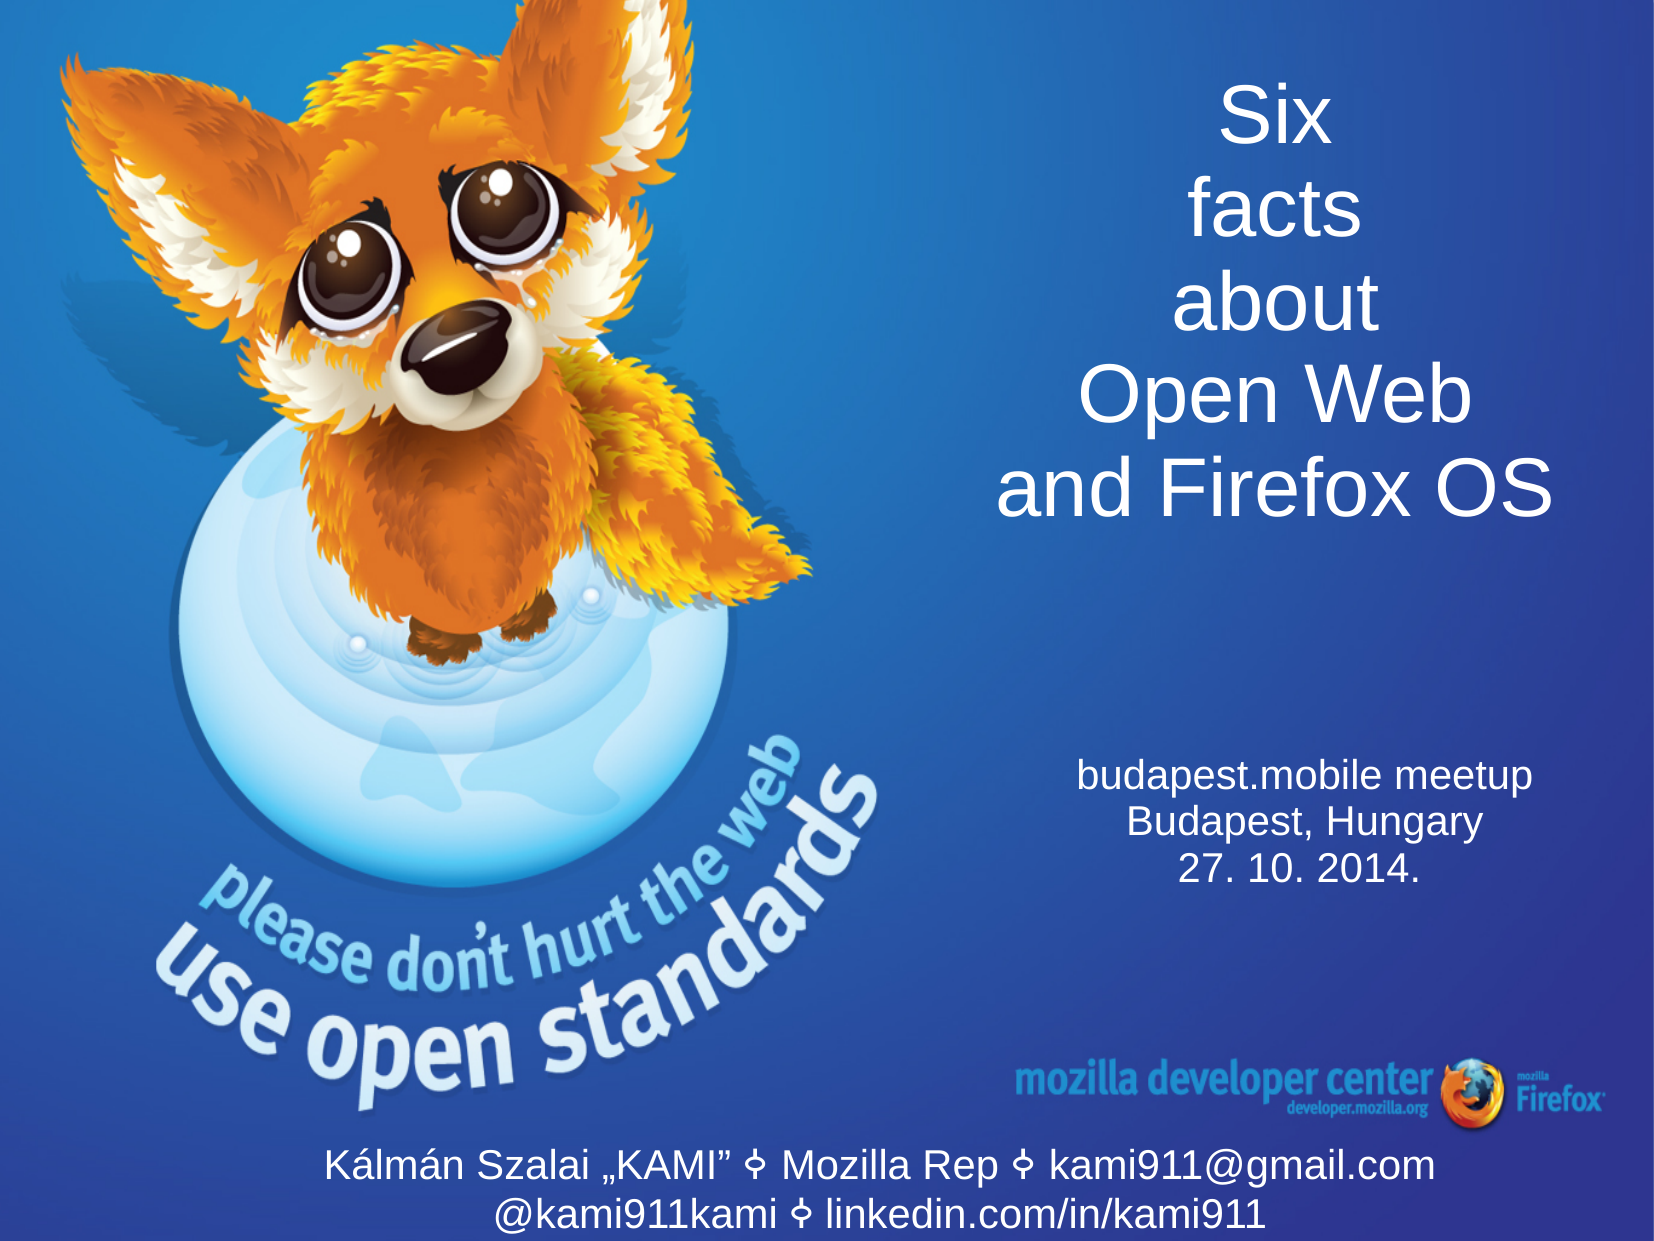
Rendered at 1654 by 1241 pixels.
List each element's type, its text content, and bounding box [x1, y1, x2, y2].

text_box Kálmán Szalai „KAMI” ߦ Mozilla Rep ߦ kami911@gmail.com @kami911kami ߦ linkedin.com/in/kami911 [129, 1133, 1630, 1241]
picture [0, 0, 1654, 1241]
text_box budapest.mobile meetup Budapest, Hungary 27. 10. 2014. [992, 744, 1619, 900]
subtitle Six facts about Open Web and Firefox OS [944, 23, 1607, 579]
